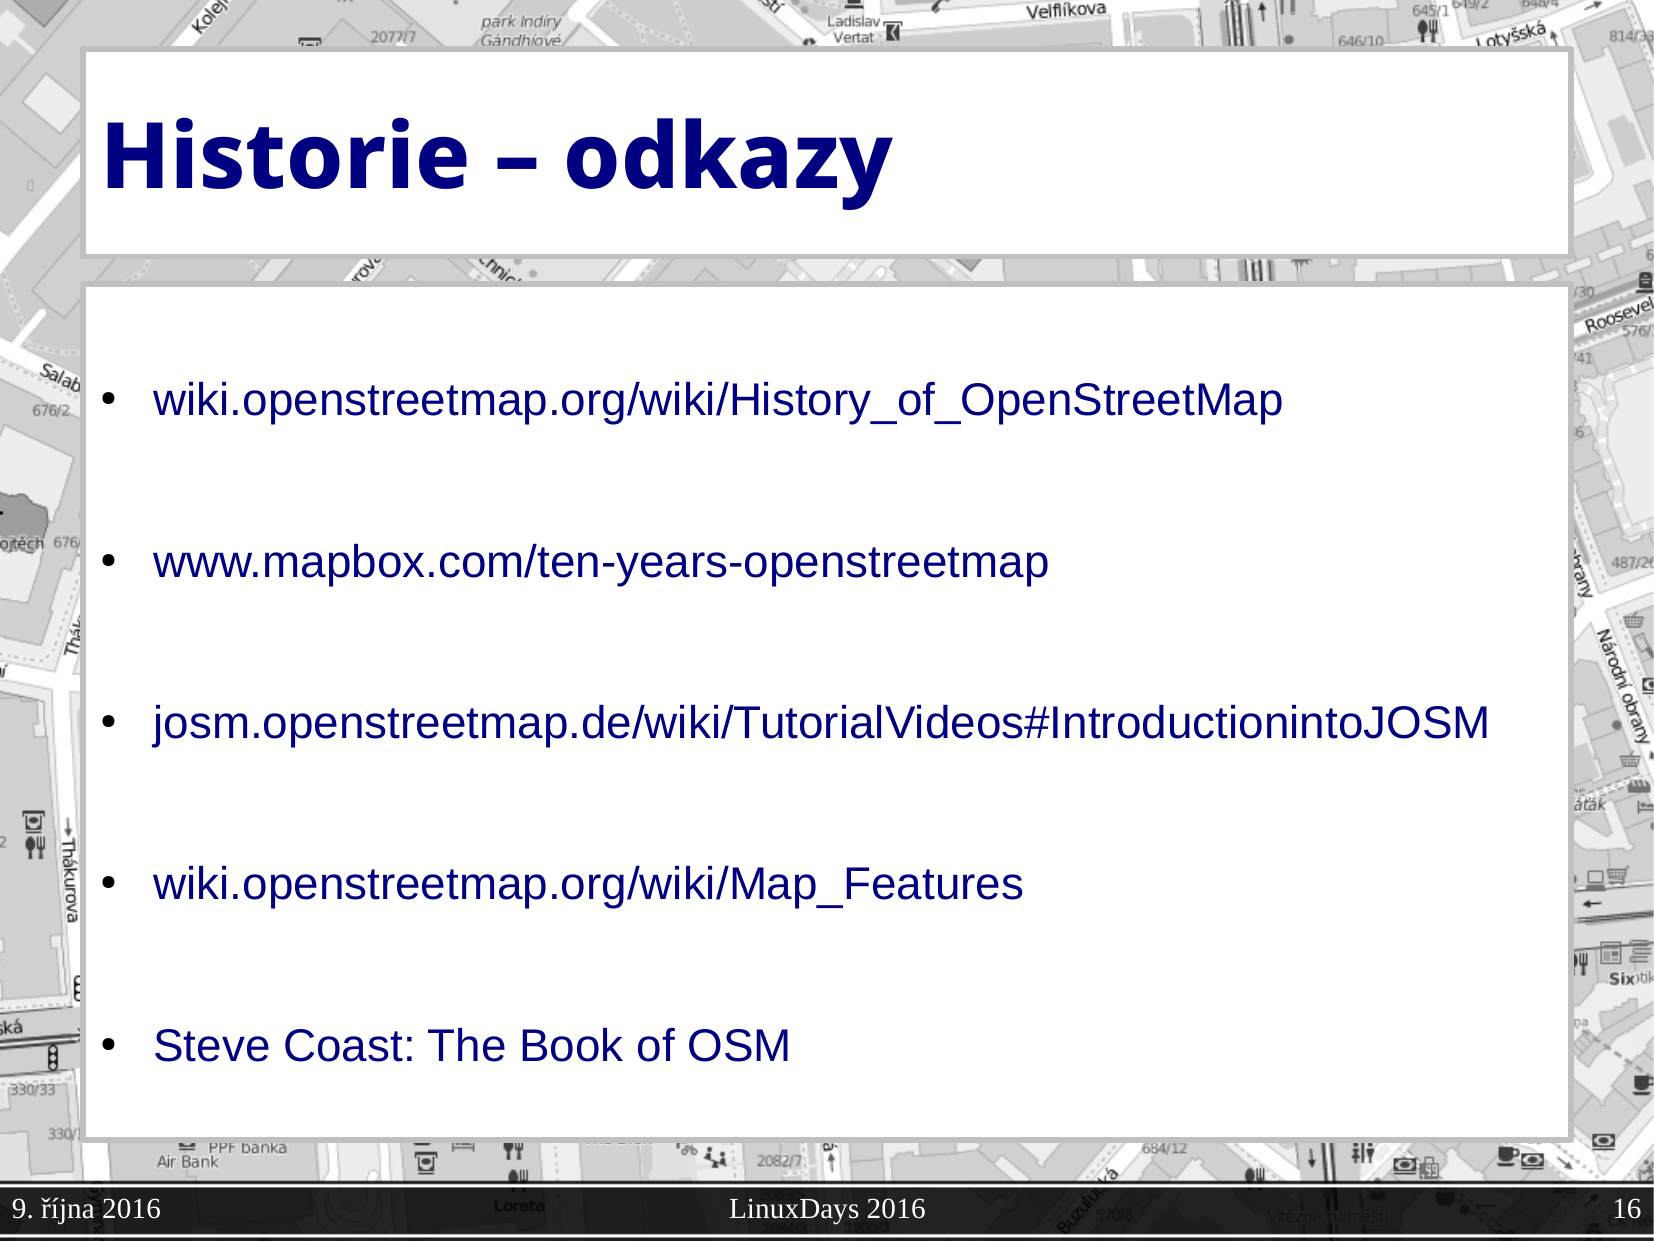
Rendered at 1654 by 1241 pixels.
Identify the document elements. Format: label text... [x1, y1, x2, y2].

picture [0, 0, 1654, 1241]
title Historie – odkazy [82, 49, 1571, 257]
list wiki.openstreetmap.org/wiki/History_of_OpenStreetMap www.mapbox.com/ten-years-openstreetmap josm.openstreetmap.de/wiki/TutorialVideos#IntroductionintoJOSM wiki.openstreetmap.org/wiki/Map_Features Steve Coast: The Book of OSM [82, 284, 1571, 1140]
